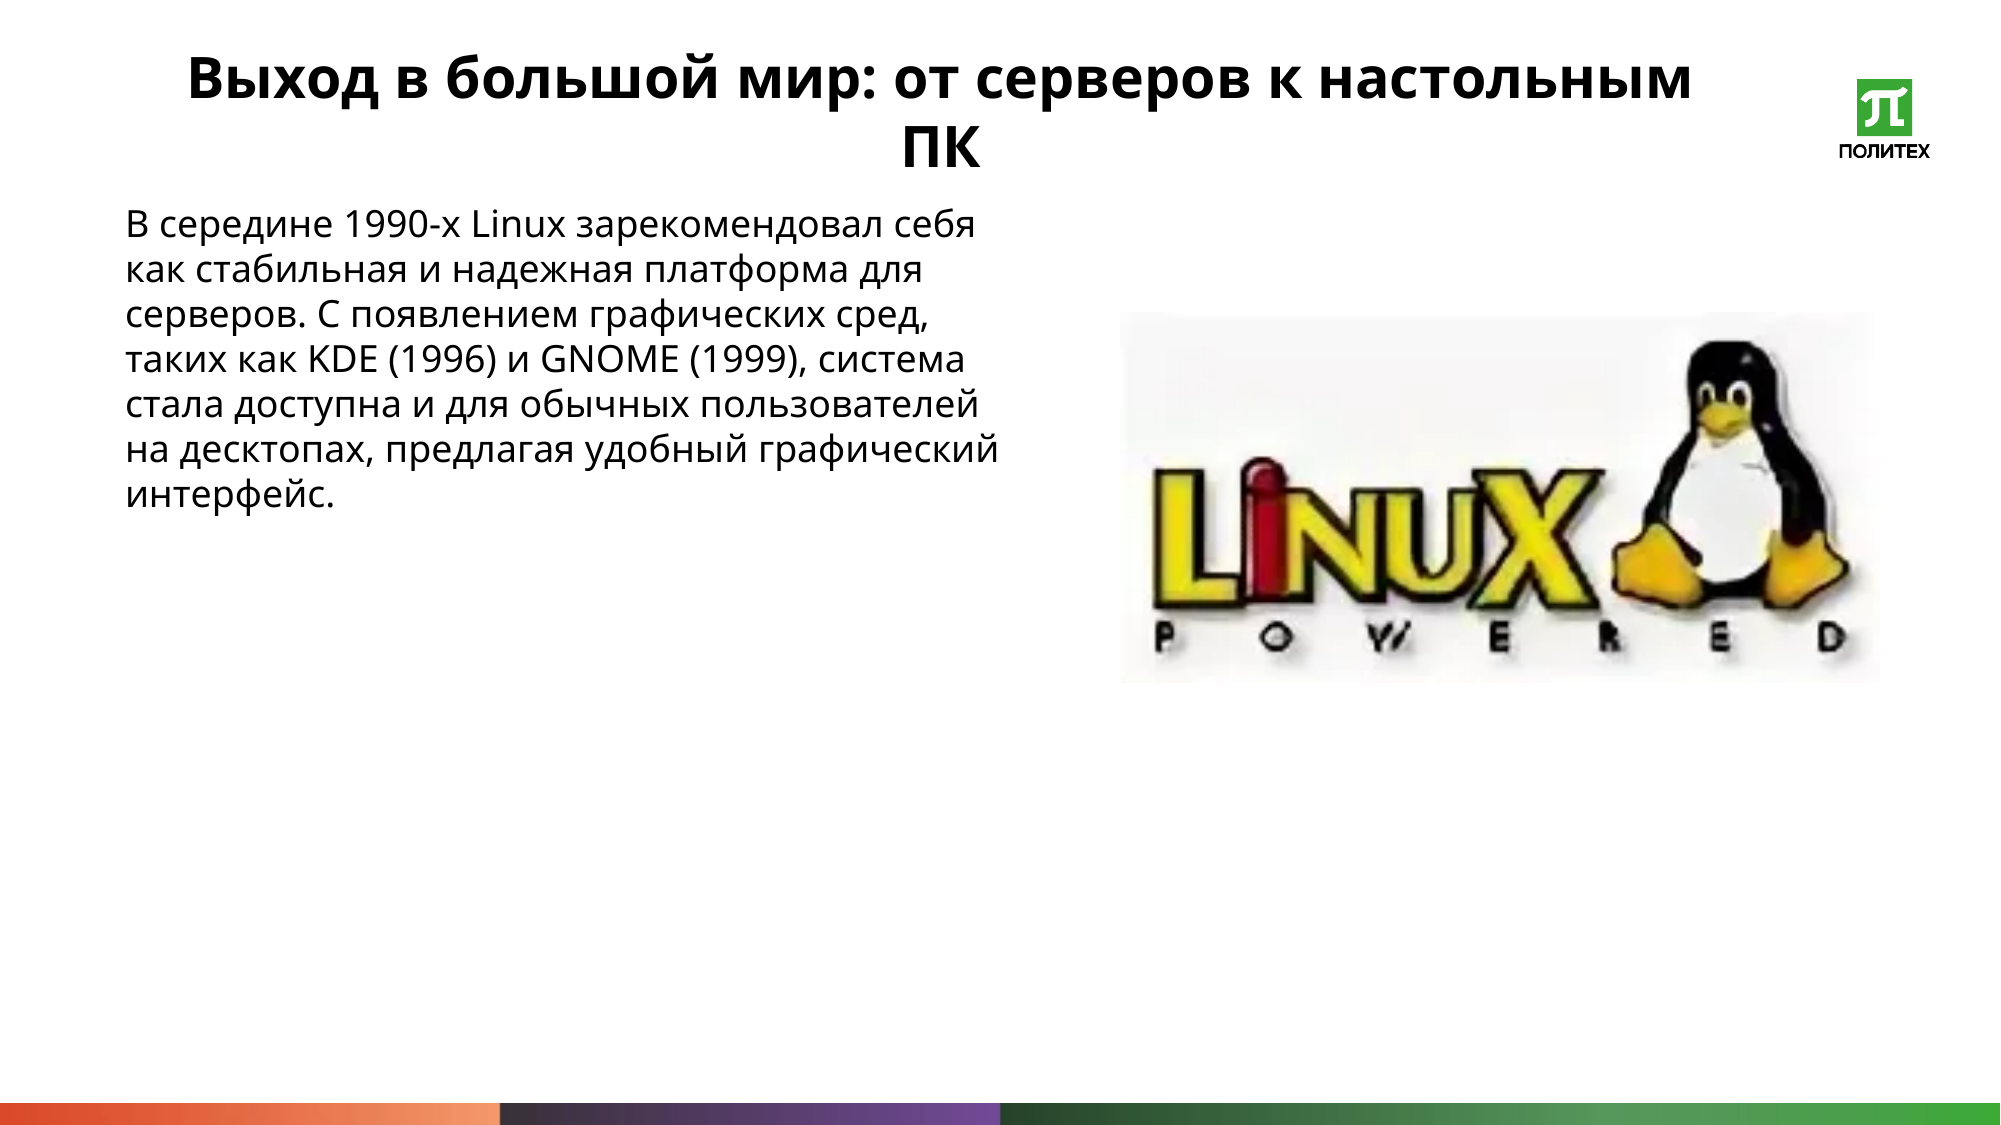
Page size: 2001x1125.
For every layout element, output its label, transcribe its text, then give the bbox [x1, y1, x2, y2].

picture [1120, 312, 1880, 683]
title Выход в большой мир: от серверов к настольным ПК [186, 41, 1738, 181]
list В середине 1990-х Linux зарекомендовал себя как стабильная и надежная платформа для серверов. С появлением графических сред, таких как KDE (1996) и GNOME (1999), система стала доступна и для обычных пользователей на десктопах, предлагая удобный графический интерфейс. [125, 200, 1011, 473]
